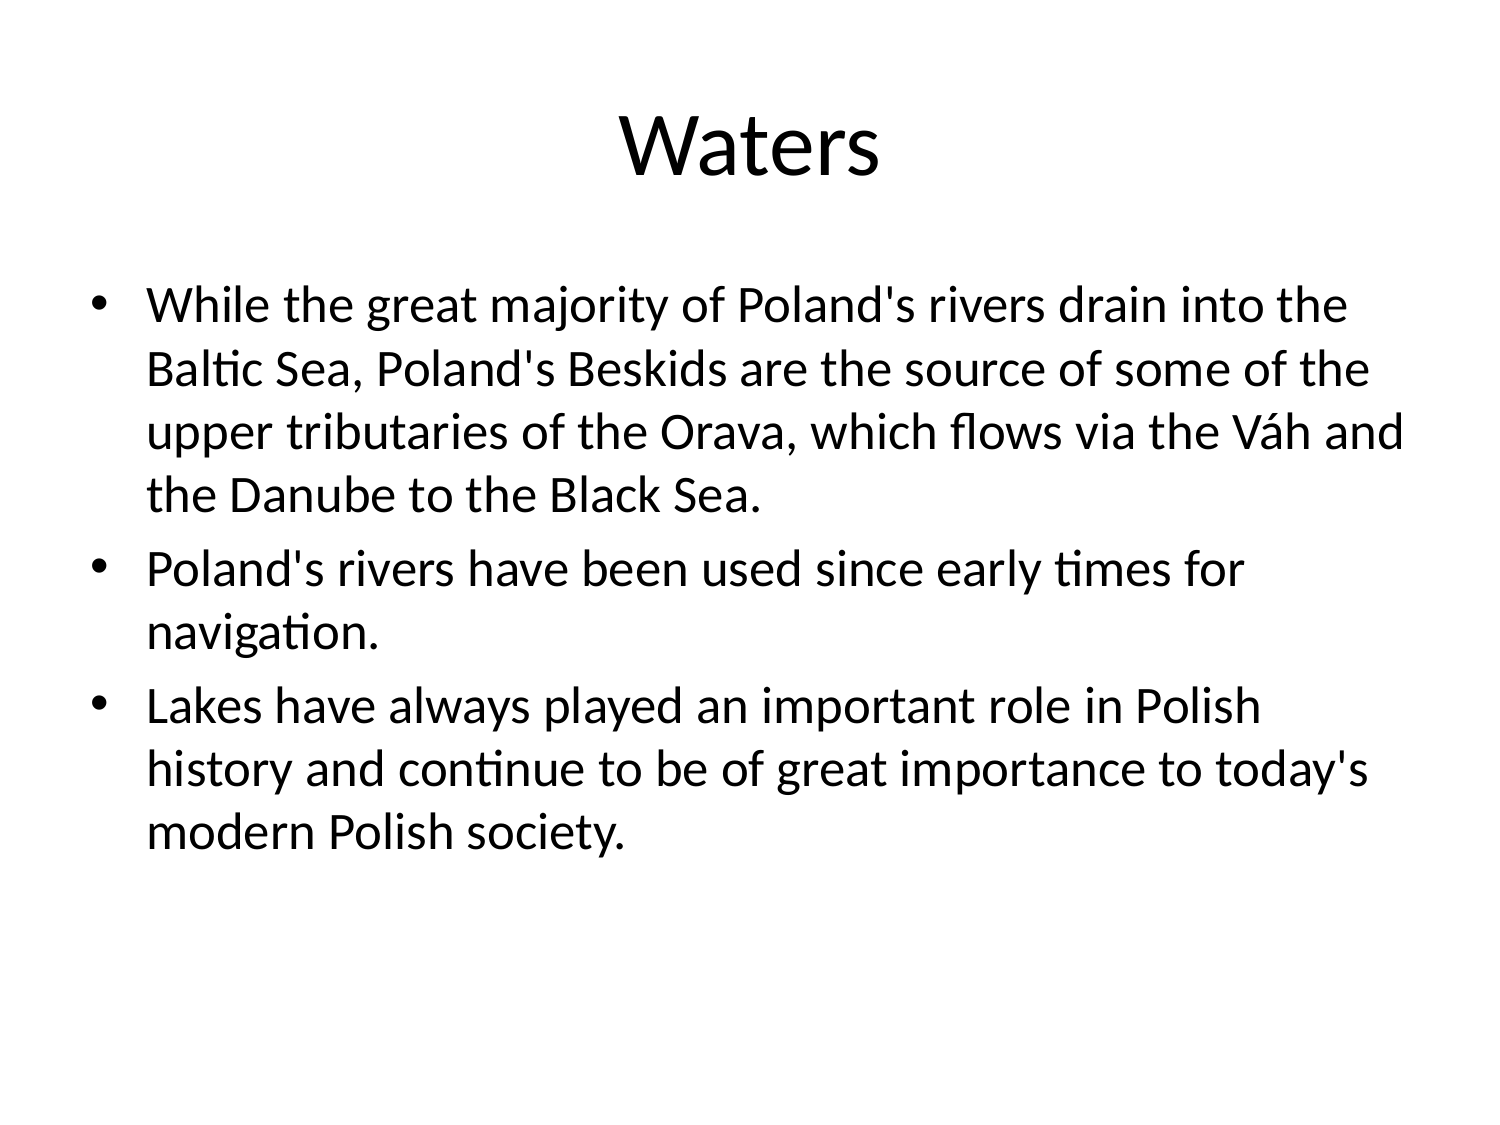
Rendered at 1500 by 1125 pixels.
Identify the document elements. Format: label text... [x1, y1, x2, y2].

list While the great majority of Poland's rivers drain into the Baltic Sea, Poland's Beskids are the source of some of the upper tributaries of the Orava, which flows via the Váh and the Danube to the Black Sea. Poland's rivers have been used since early times for navigation. Lakes have always played an important role in Polish history and continue to be of great importance to today's modern Polish society. [75, 262, 1425, 1005]
title Waters [75, 45, 1425, 233]
